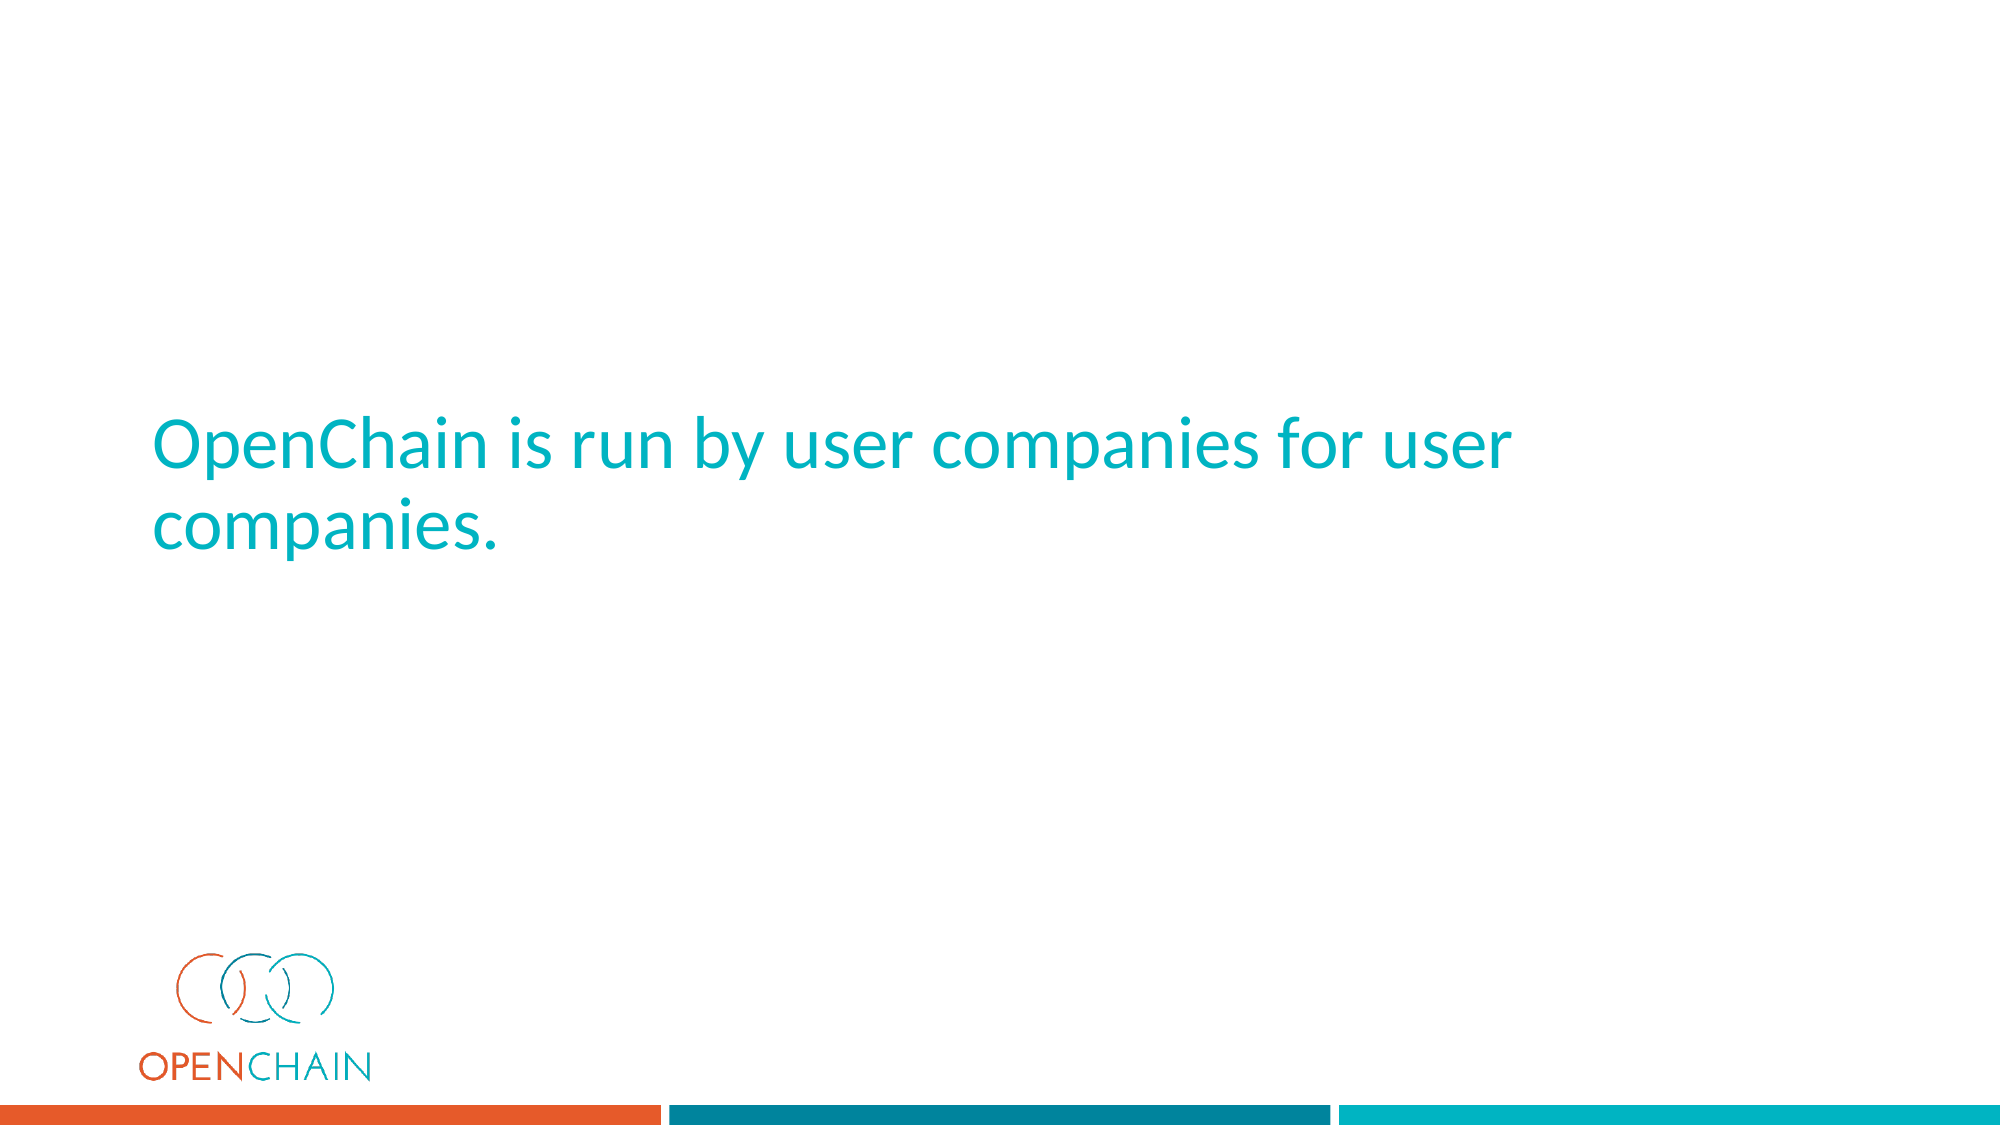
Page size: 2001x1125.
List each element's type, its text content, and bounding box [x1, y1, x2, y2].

title OpenChain is run by user companies for user companies. [137, 376, 1863, 594]
picture [137, 951, 372, 1082]
